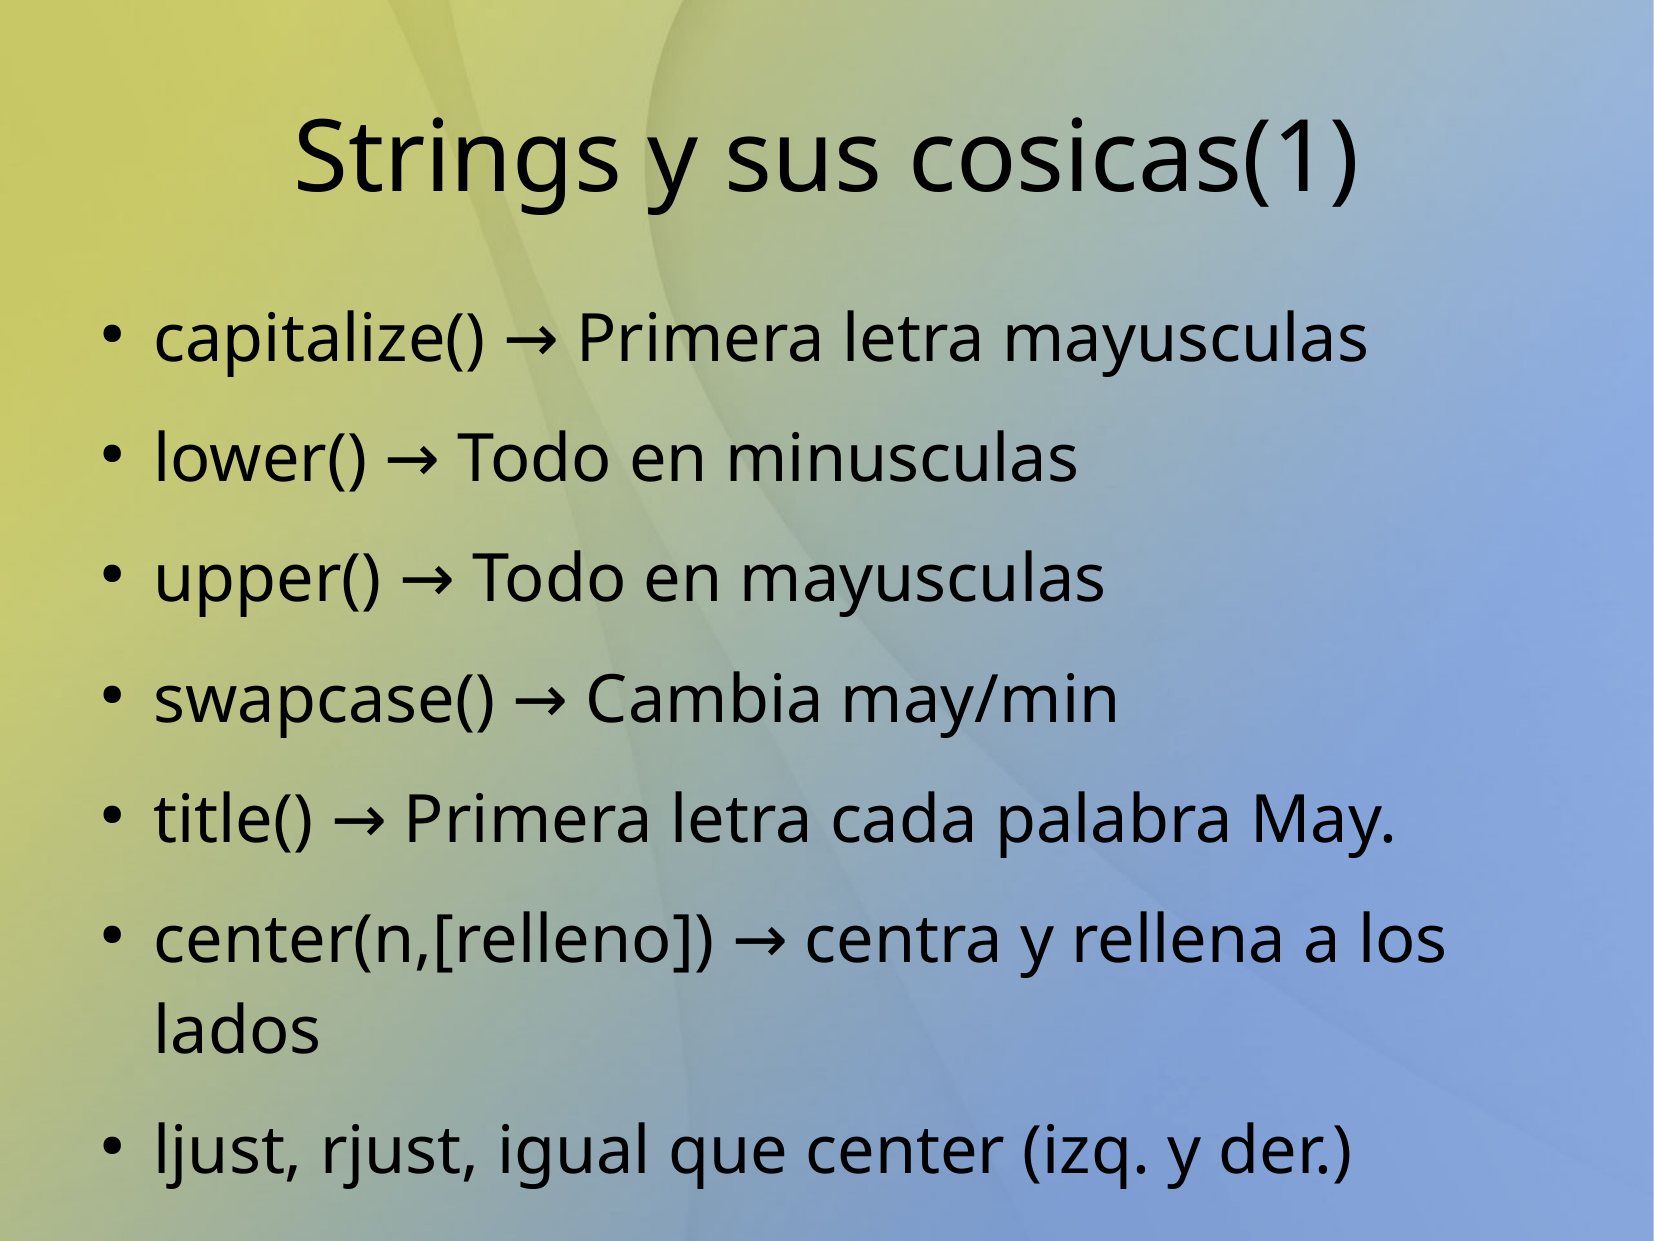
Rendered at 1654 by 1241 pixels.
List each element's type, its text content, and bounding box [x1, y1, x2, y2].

list capitalize() → Primera letra mayusculas lower() → Todo en minusculas upper() → Todo en mayusculas swapcase() → Cambia may/min title() → Primera letra cada palabra May. center(n,[relleno]) → centra y rellena a los lados ljust, rjust, igual que center (izq. y der.) [82, 290, 1571, 1089]
picture [0, 0, 1654, 1241]
title Strings y sus cosicas(1) [82, 49, 1571, 257]
